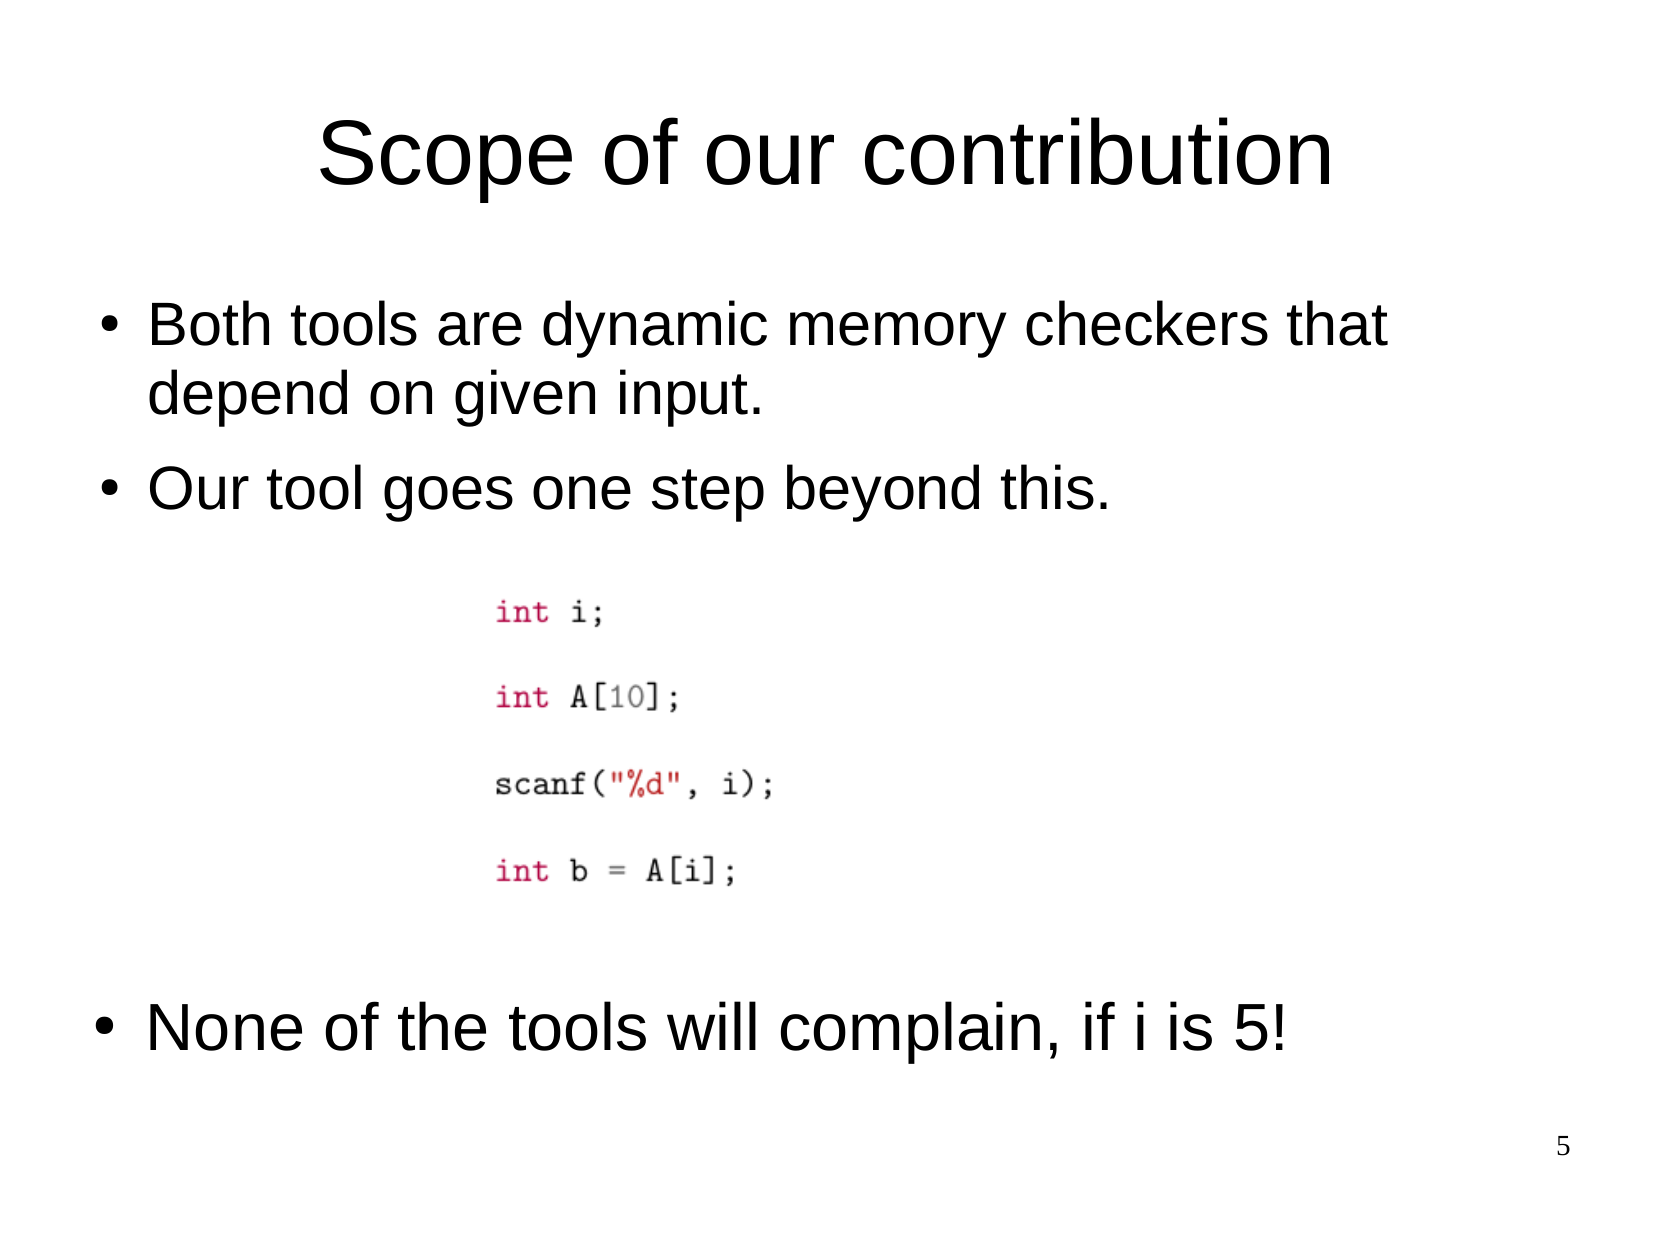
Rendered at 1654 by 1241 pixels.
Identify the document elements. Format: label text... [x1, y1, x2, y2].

title Scope of our contribution [82, 49, 1571, 257]
list Both tools are dynamic memory checkers that depend on given input. Our tool goes one step beyond this. [82, 290, 1571, 526]
picture [464, 570, 1379, 916]
list None of the tools will complain, if i is 5! [75, 990, 1564, 1180]
